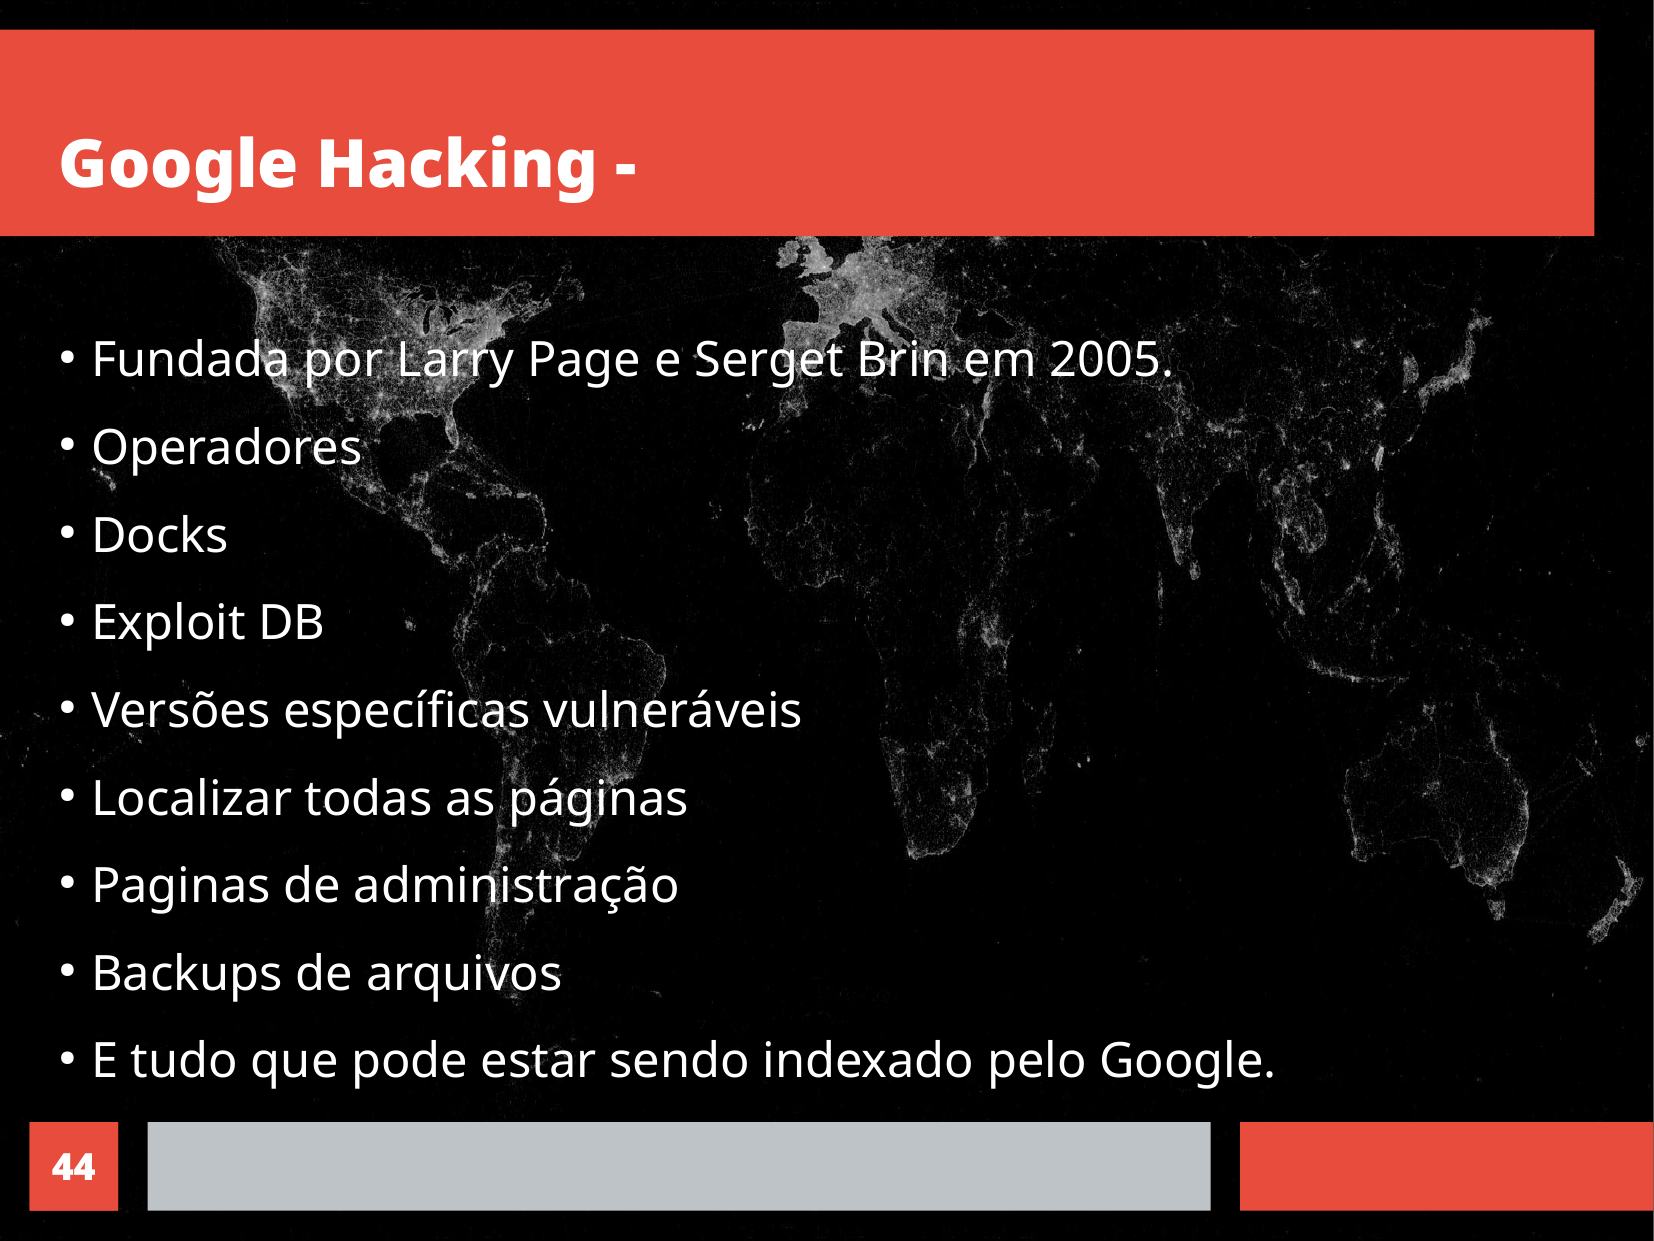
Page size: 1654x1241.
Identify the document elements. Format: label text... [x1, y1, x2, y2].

list Fundada por Larry Page e Serget Brin em 2005. Operadores Docks Exploit DB Versões específicas vulneráveis Localizar todas as páginas Paginas de administração Backups de arquivos E tudo que pode estar sendo indexado pelo Google. [59, 324, 1565, 1093]
title Google Hacking - [59, 59, 1595, 207]
picture [0, 0, 1654, 1241]
